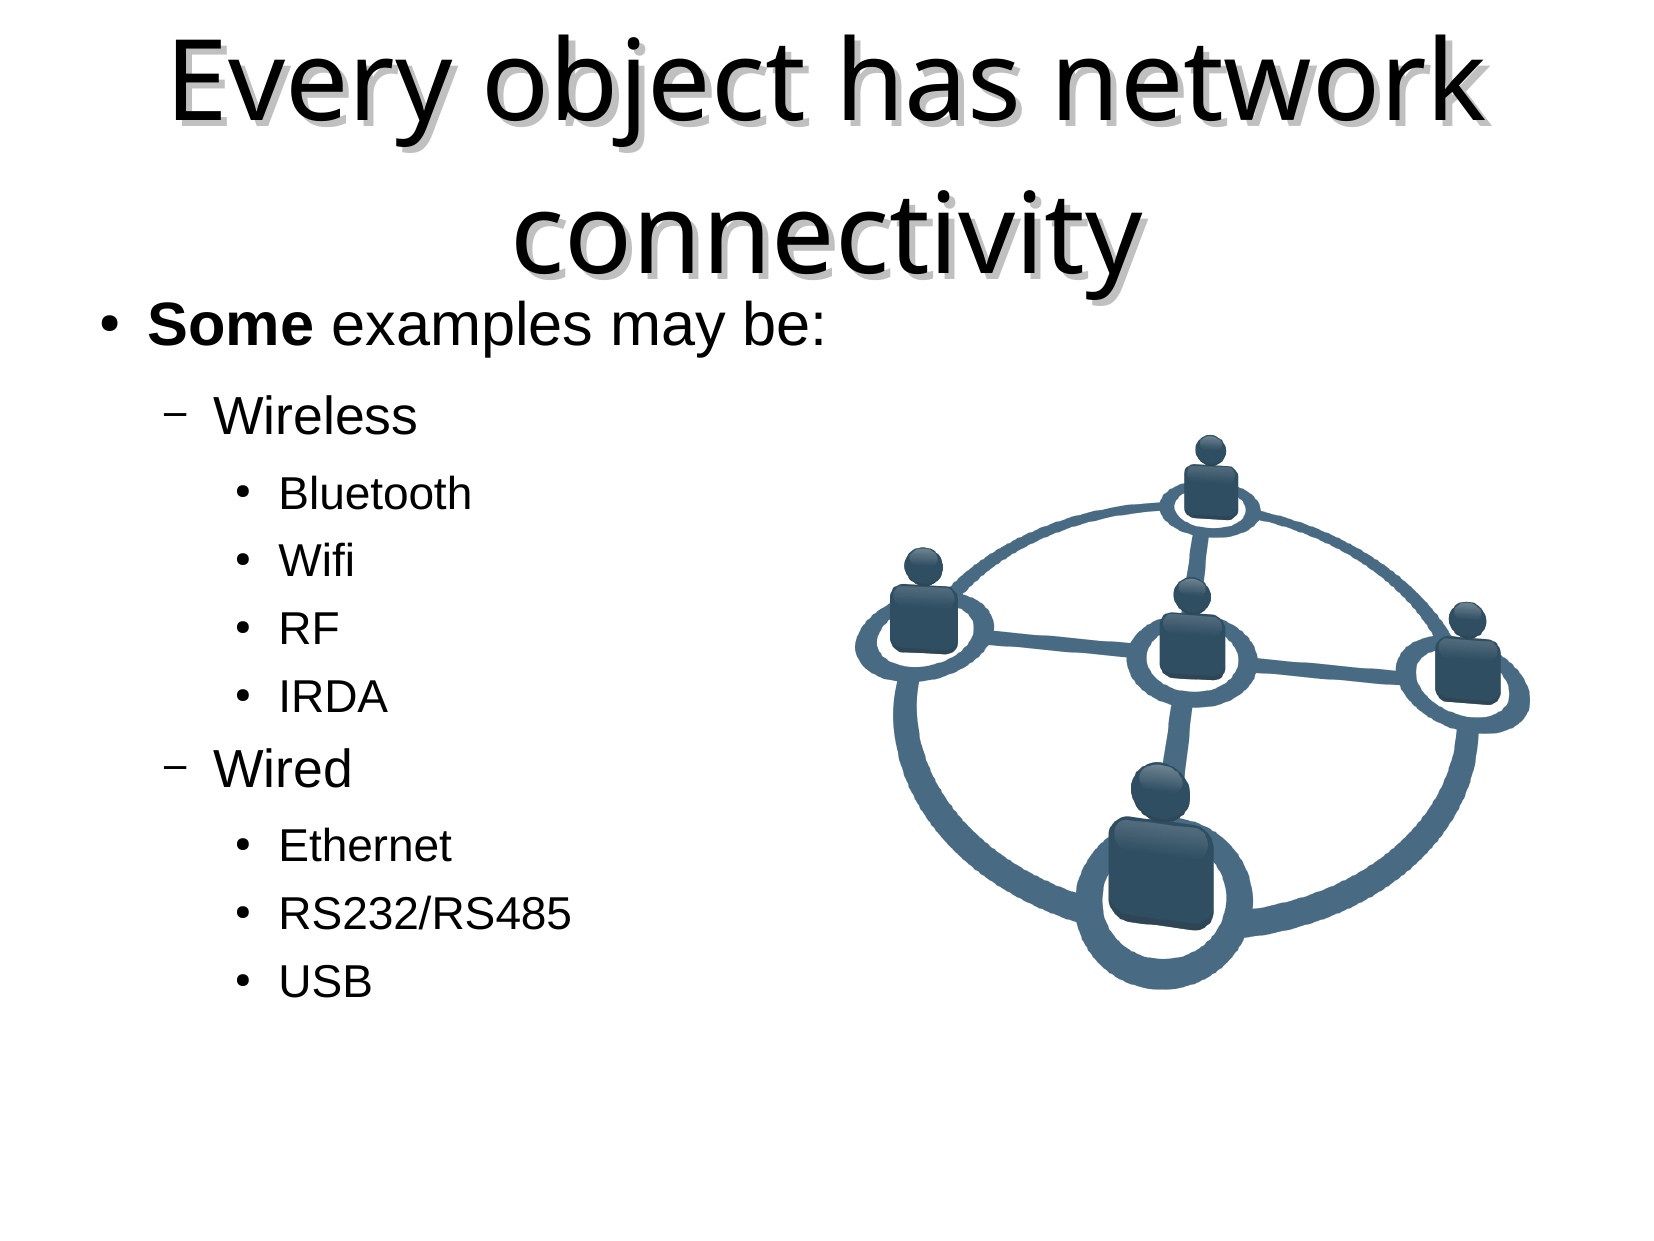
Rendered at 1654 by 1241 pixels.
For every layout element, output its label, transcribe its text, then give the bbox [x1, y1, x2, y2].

title Every object has network connectivity [82, 26, 1571, 280]
list Some examples may be: Wireless Bluetooth Wifi RF IRDA Wired Ethernet RS232/RS485 USB [82, 290, 1571, 1010]
picture [855, 434, 1530, 991]
